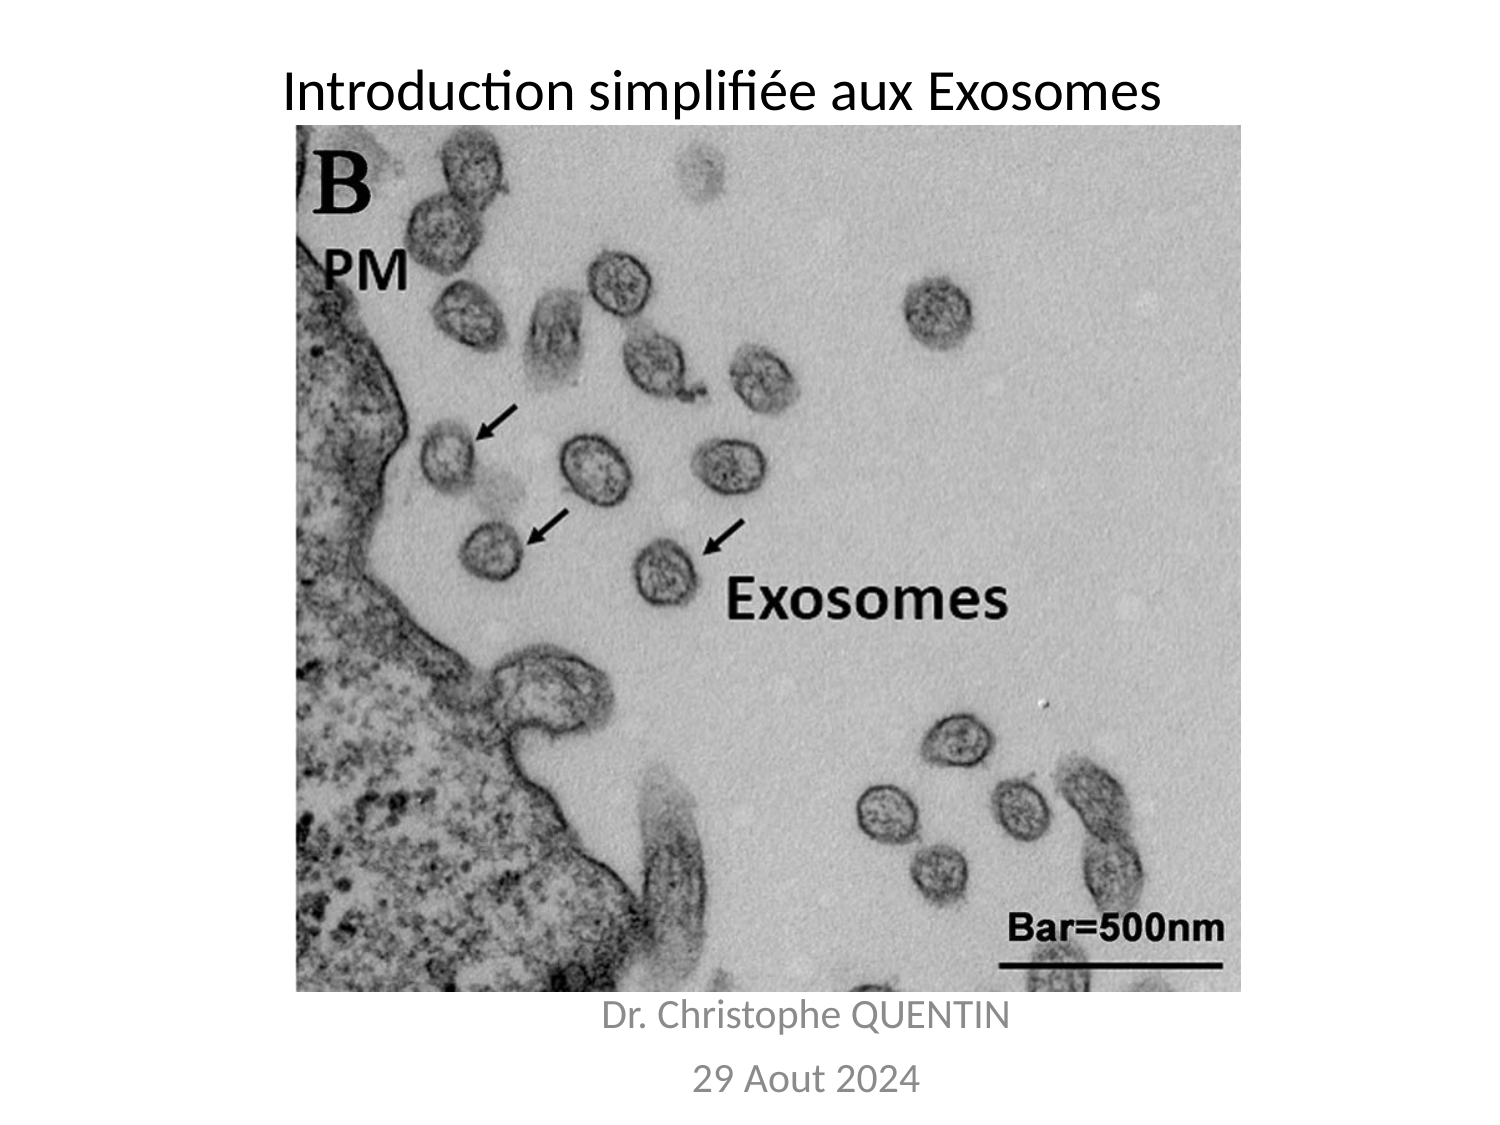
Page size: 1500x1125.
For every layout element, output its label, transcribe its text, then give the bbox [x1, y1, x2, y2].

subtitle Dr. Christophe QUENTIN 29 Aout 2024 [355, 979, 1258, 1098]
title Introduction simplifiée aux Exosomes [115, 25, 1329, 148]
picture [295, 125, 1241, 992]
